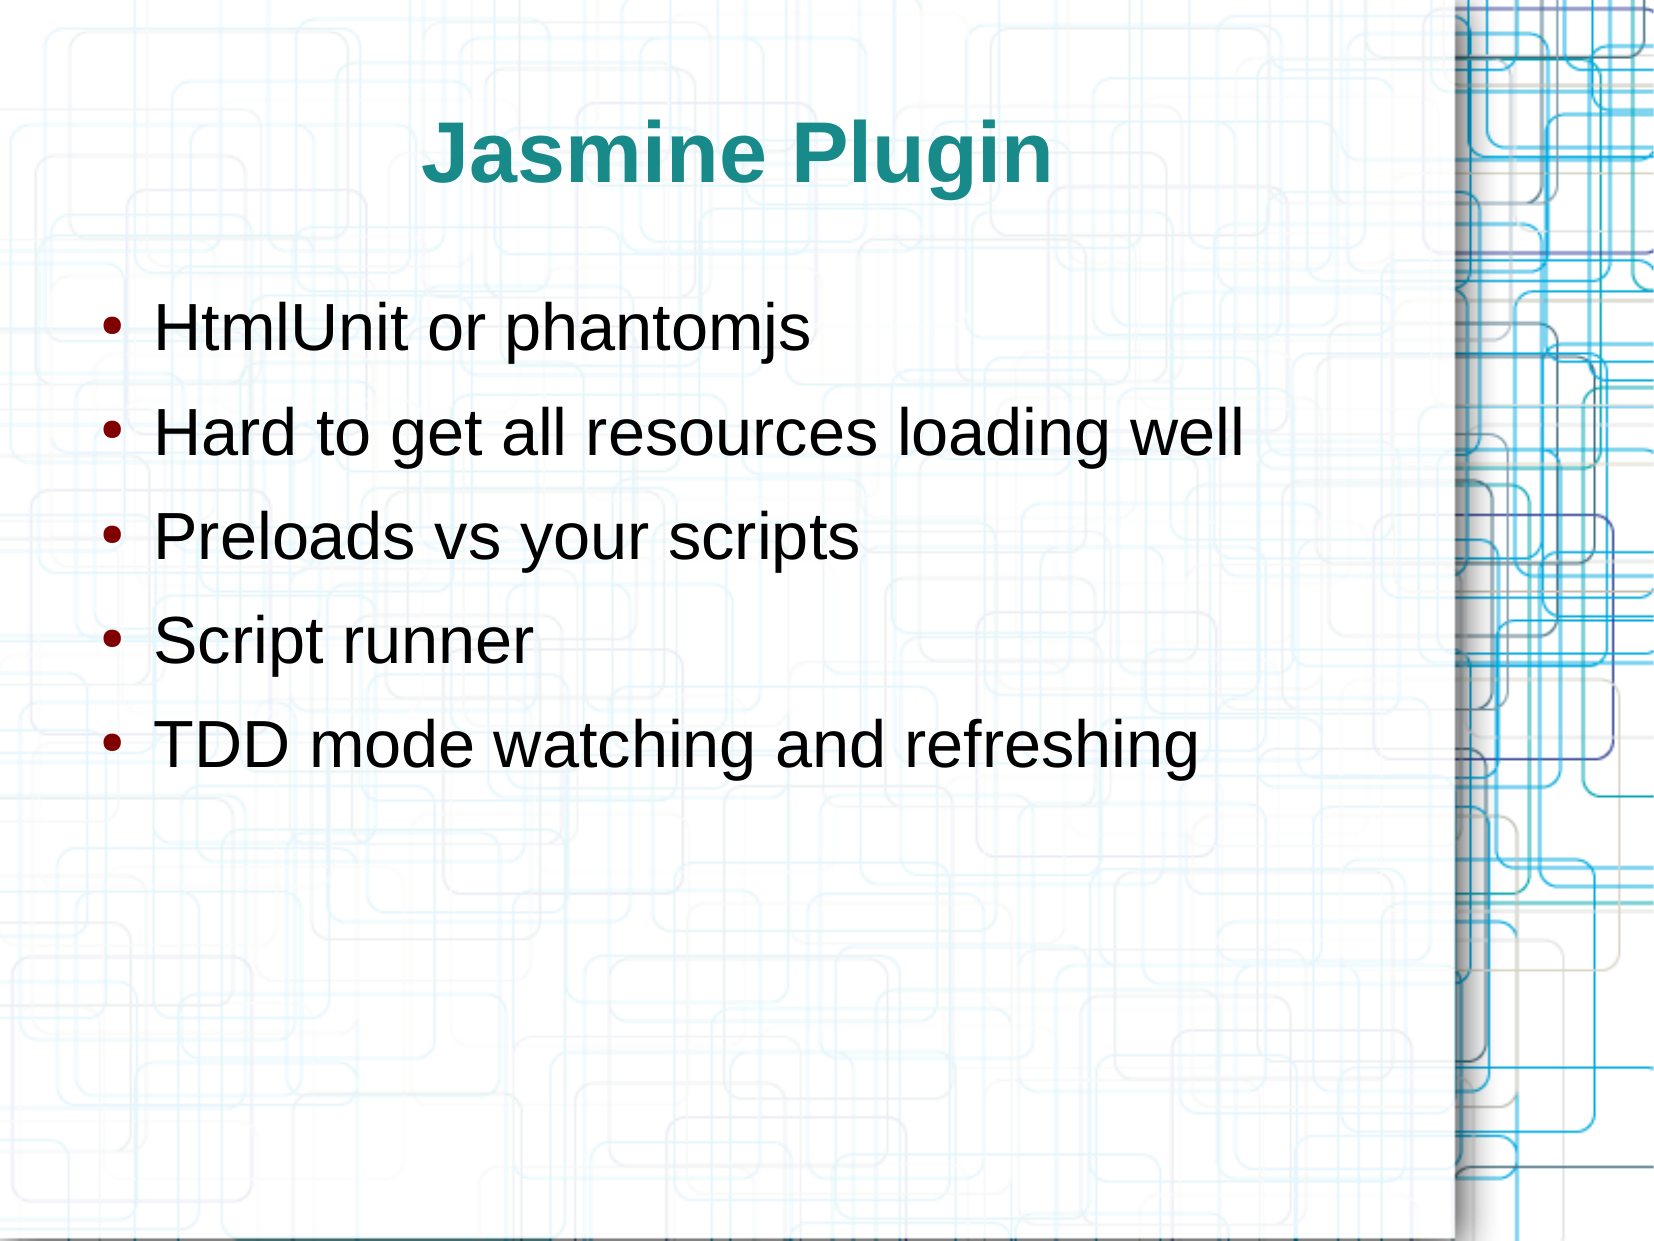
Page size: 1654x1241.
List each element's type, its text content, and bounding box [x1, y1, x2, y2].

picture [0, 0, 1654, 1241]
title Jasmine Plugin [59, 49, 1418, 257]
list HtmlUnit or phantomjs Hard to get all resources loading well Preloads vs your scripts Script runner TDD mode watching and refreshing [82, 290, 1418, 1109]
